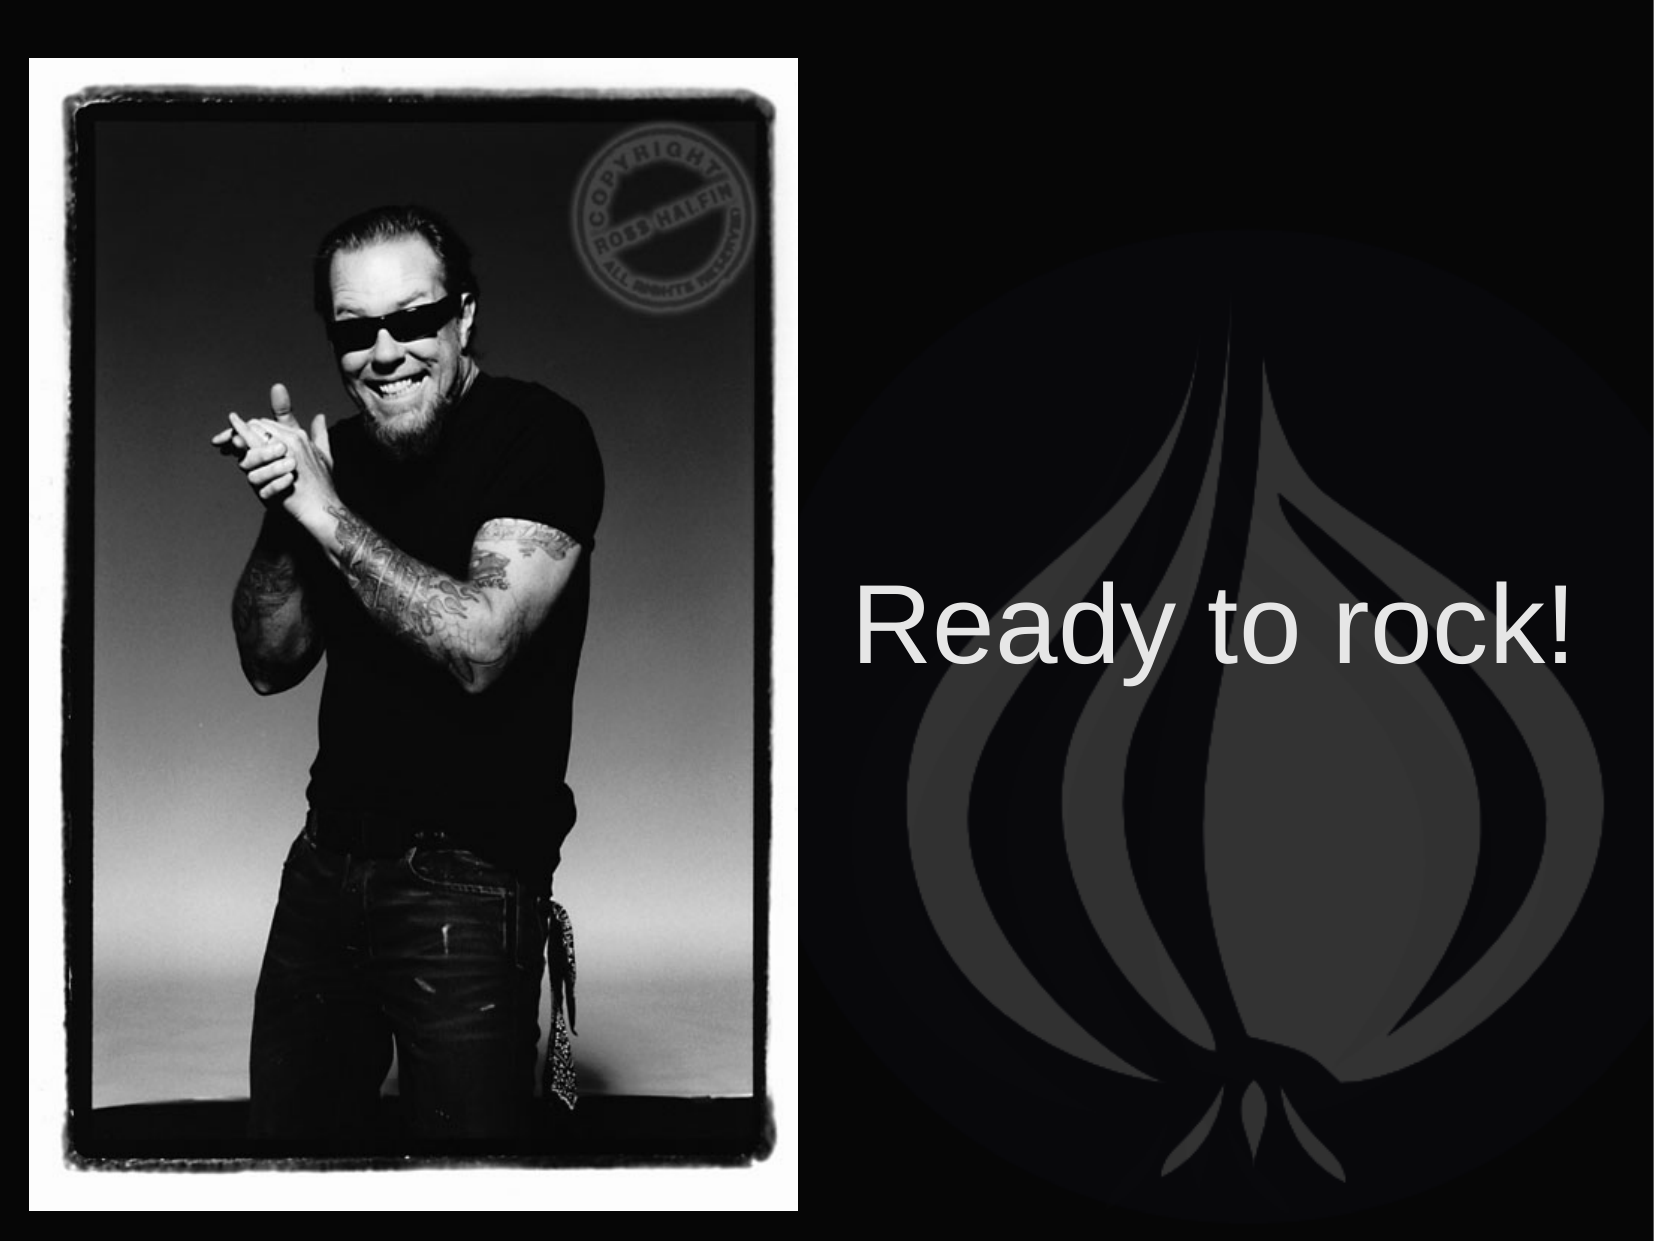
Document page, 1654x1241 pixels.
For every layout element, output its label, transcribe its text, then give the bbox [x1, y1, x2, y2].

picture [0, 0, 1654, 1241]
subtitle Ready to rock! [798, 214, 1577, 1034]
